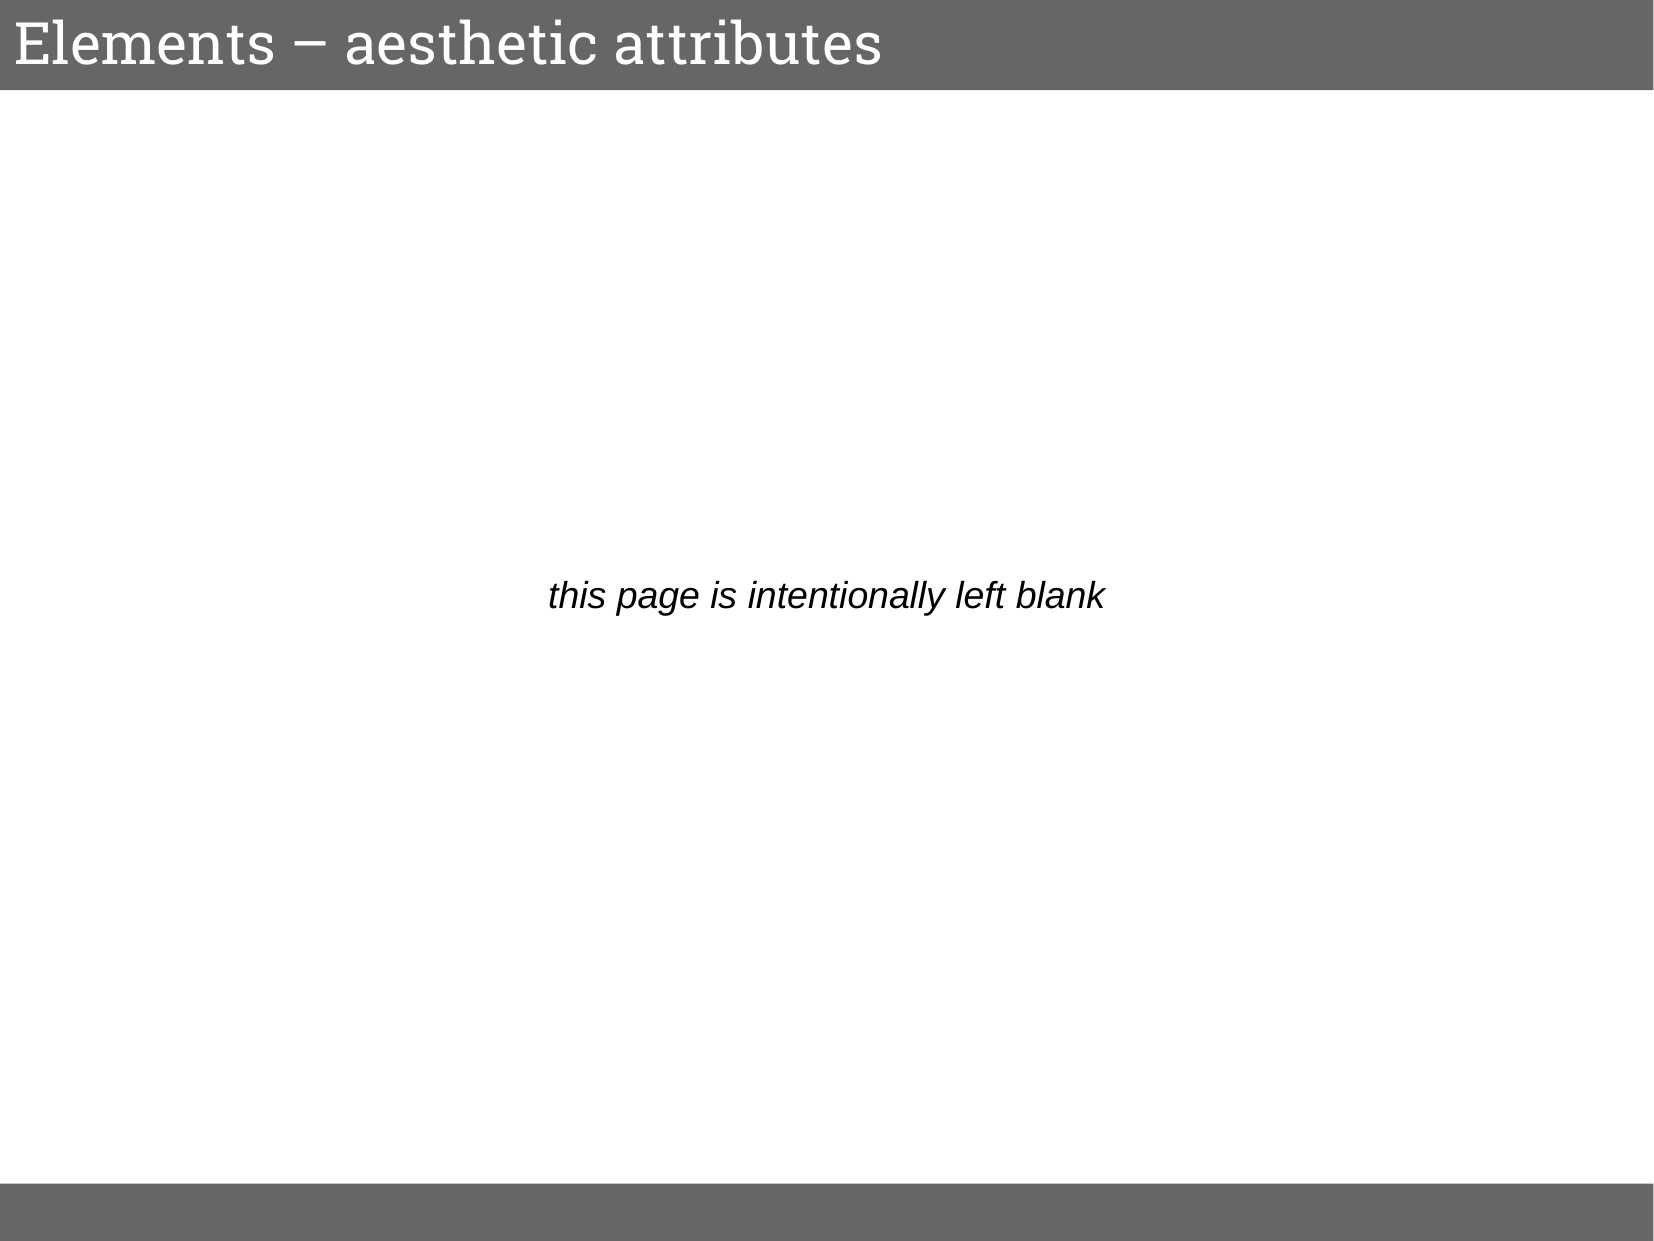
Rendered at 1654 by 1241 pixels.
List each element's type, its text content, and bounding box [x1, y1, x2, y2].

text_box [0, 1183, 1654, 1241]
text_box Elements – aesthetic attributes [0, 0, 1654, 89]
text_box this page is intentionally left blank [236, 566, 1418, 624]
